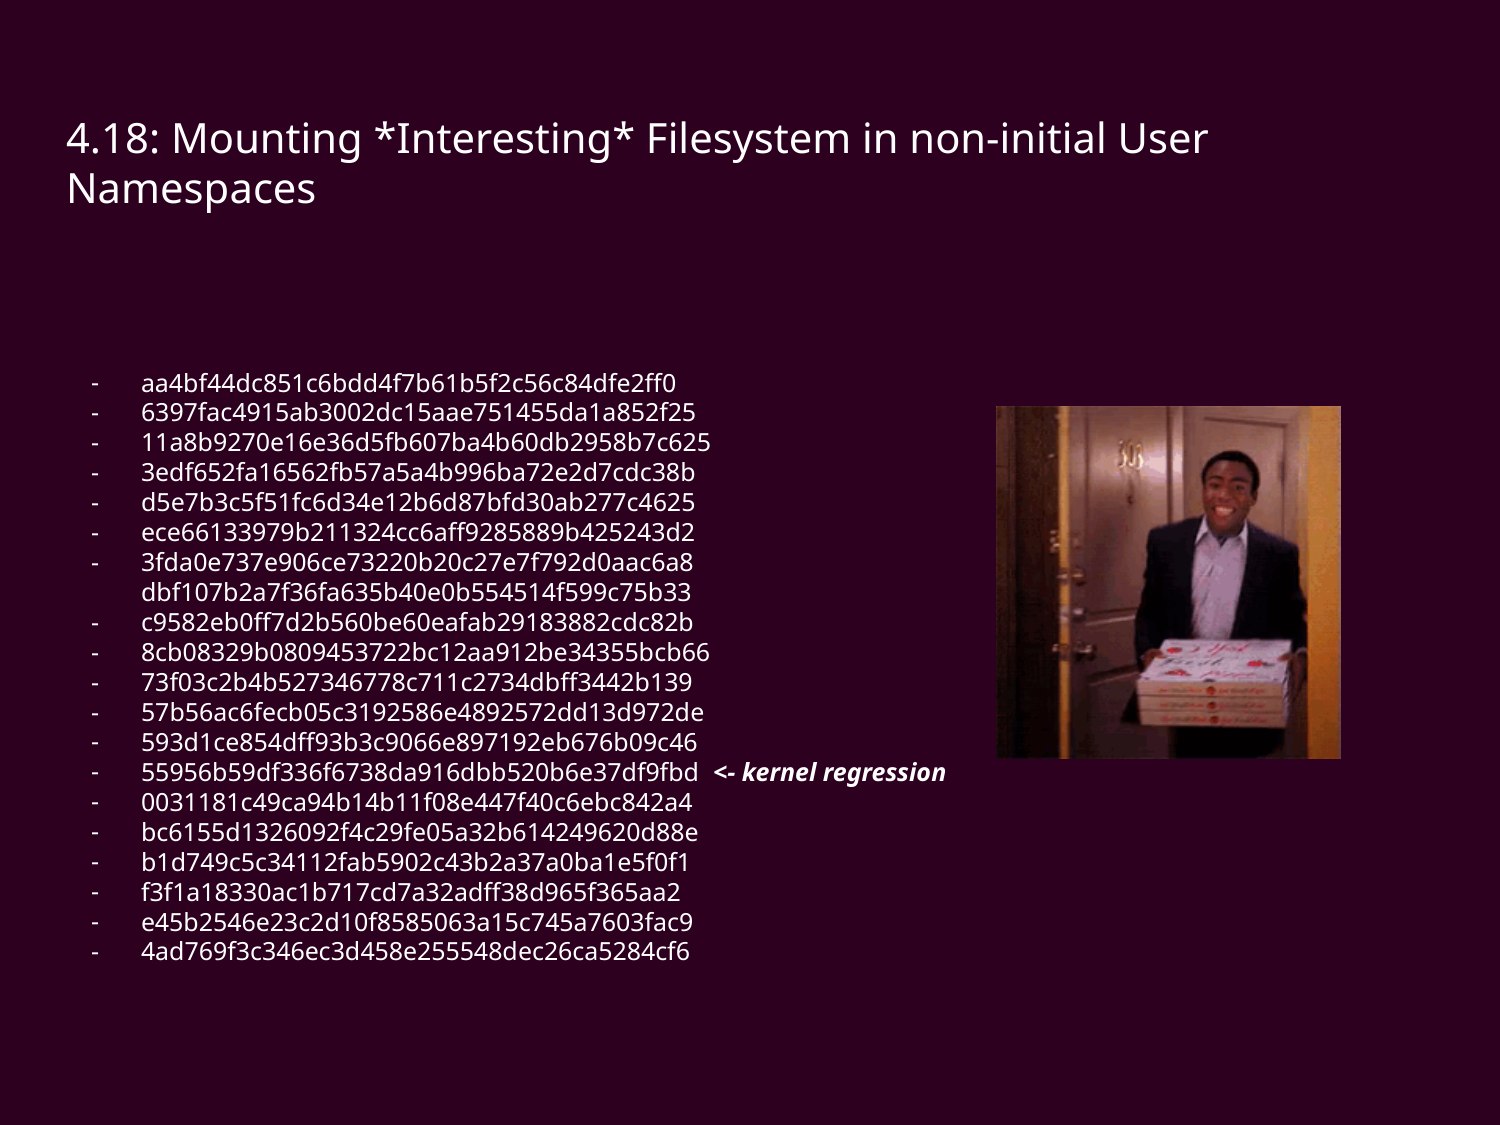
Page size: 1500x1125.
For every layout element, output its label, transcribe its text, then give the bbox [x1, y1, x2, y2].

text_box 4.18: Mounting *Interesting* Filesystem in non-initial User Namespaces [51, 97, 1449, 223]
text_box aa4bf44dc851c6bdd4f7b61b5f2c56c84dfe2ff0 6397fac4915ab3002dc15aae751455da1a852f25 11a8b9270e16e36d5fb607ba4b60db2958b7c625 3edf652fa16562fb57a5a4b996ba72e2d7cdc38b d5e7b3c5f51fc6d34e12b6d87bfd30ab277c4625 ece66133979b211324cc6aff9285889b425243d2 3fda0e737e906ce73220b20c27e7f792d0aac6a8 dbf107b2a7f36fa635b40e0b554514f599c75b33 c9582eb0ff7d2b560be60eafab29183882cdc82b 8cb08329b0809453722bc12aa912be34355bcb66 73f03c2b4b527346778c711c2734dbff3442b139 57b56ac6fecb05c3192586e4892572dd13d972de 593d1ce854dff93b3c9066e897192eb676b09c46 55956b59df336f6738da916dbb520b6e37df9fbd <- kernel regression 0031181c49ca94b14b11f08e447f40c6ebc842a4 bc6155d1326092f4c29fe05a32b614249620d88e b1d749c5c34112fab5902c43b2a37a0ba1e5f0f1 f3f1a18330ac1b717cd7a32adff38d965f365aa2 e45b2546e23c2d10f8585063a15c745a7603fac9 4ad769f3c346ec3d458e255548dec26ca5284cf6 [51, 224, 1440, 1109]
picture [996, 406, 1341, 759]
